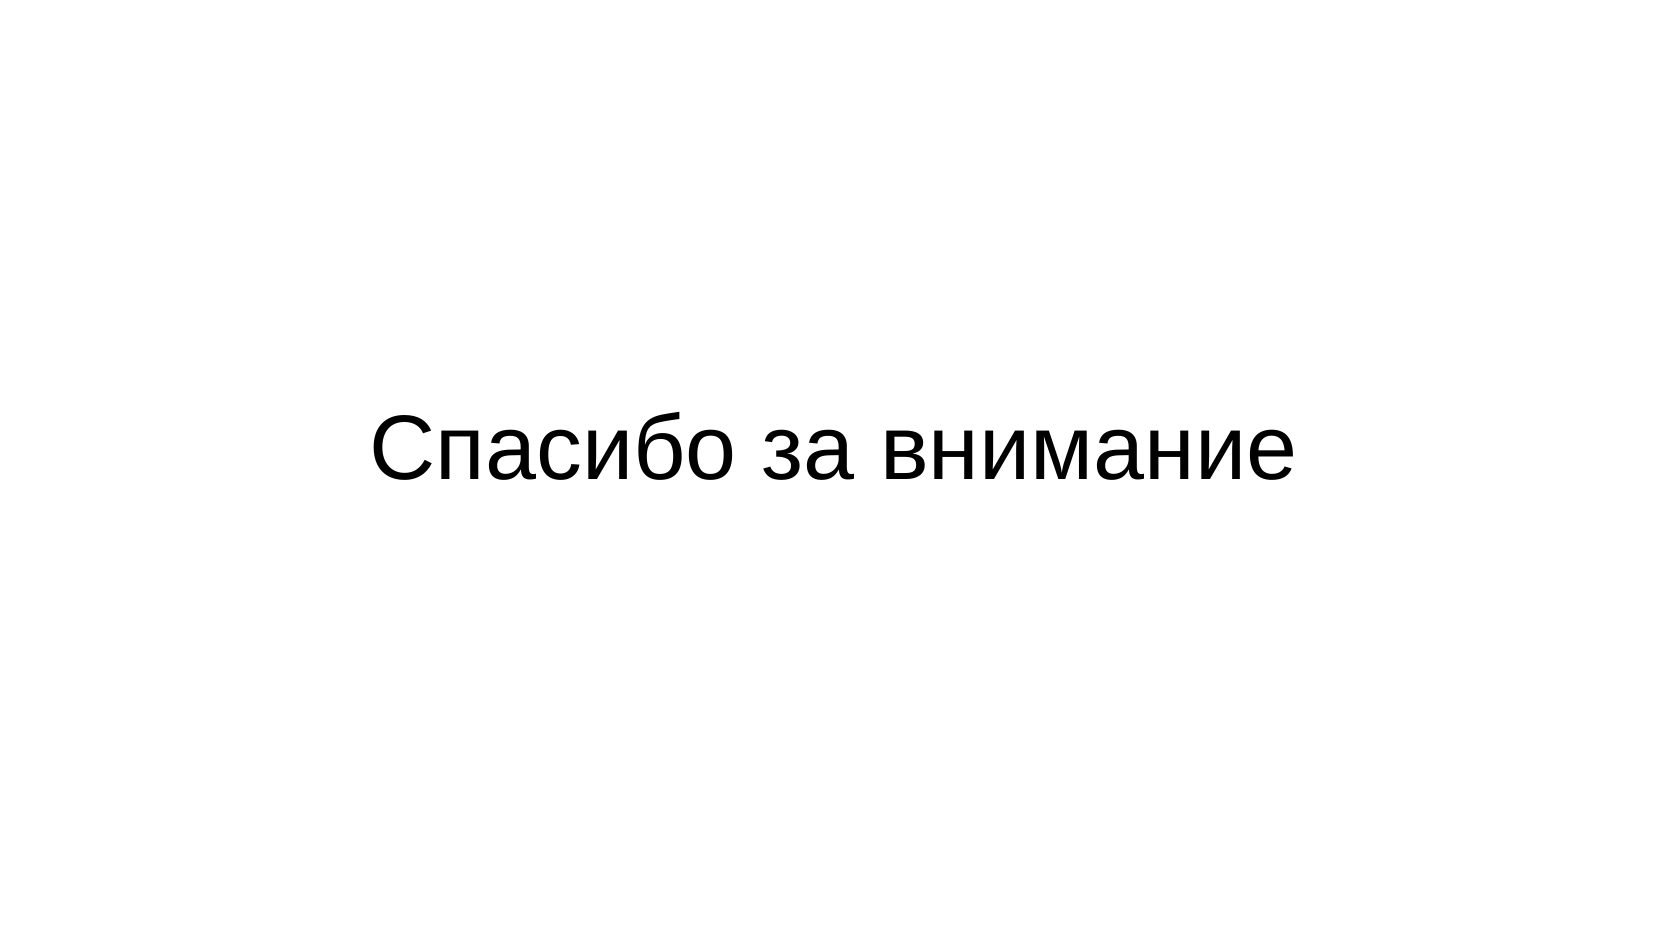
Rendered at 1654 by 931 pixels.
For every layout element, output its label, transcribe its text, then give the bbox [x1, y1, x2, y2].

title Спасибо за внимание [90, 369, 1579, 526]
